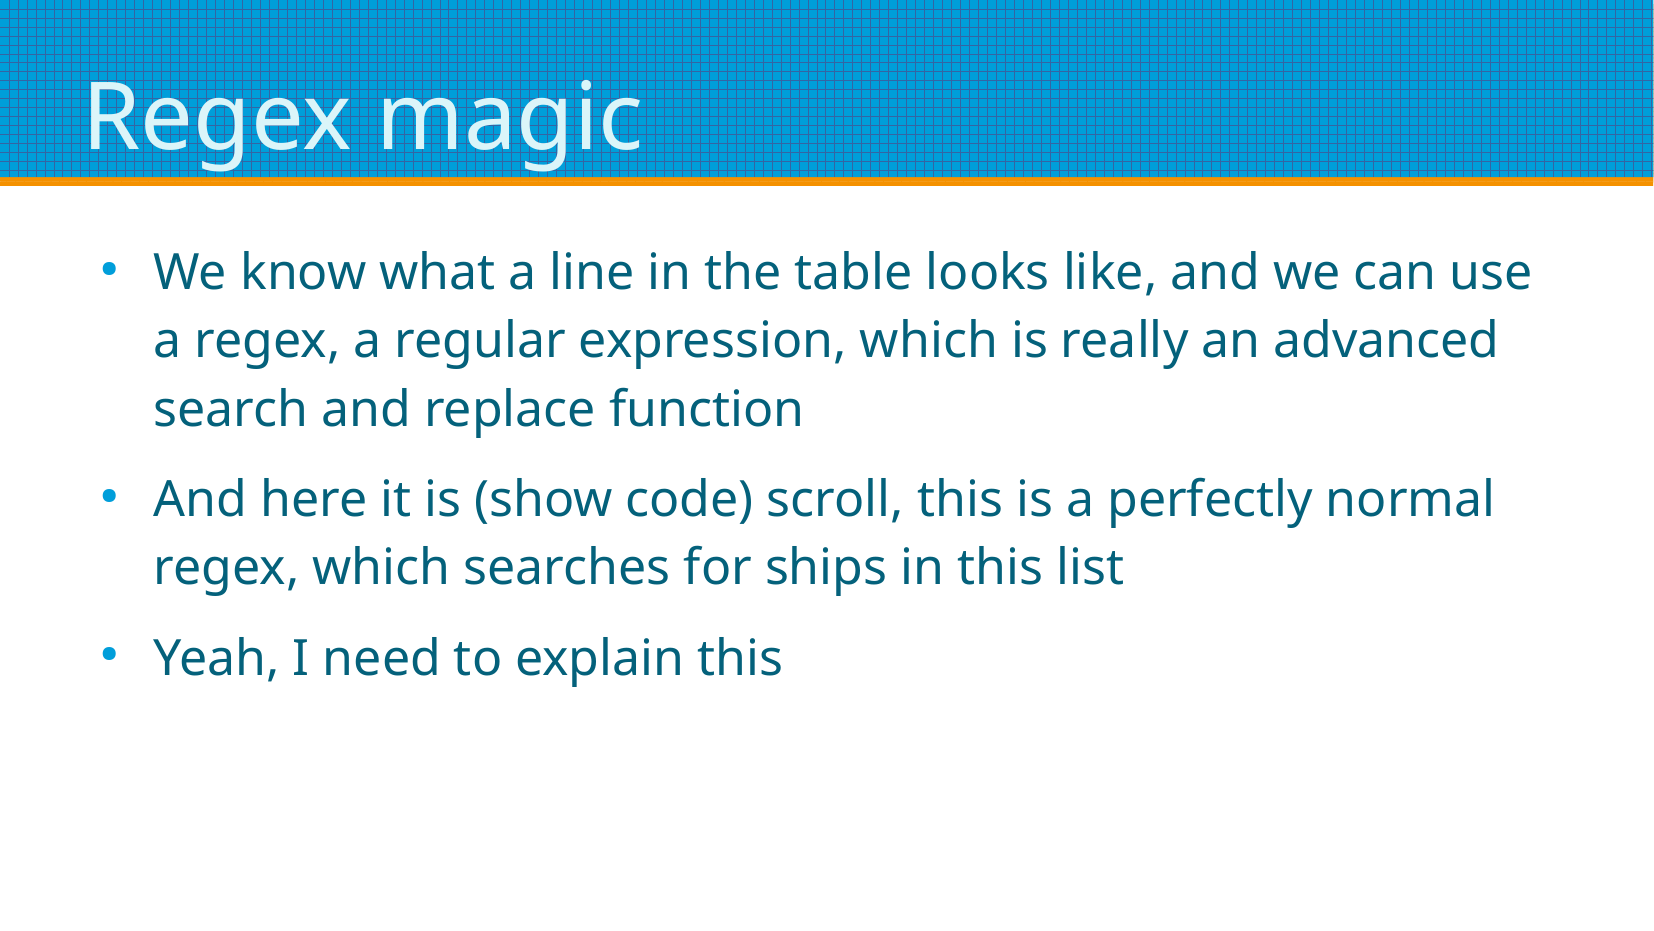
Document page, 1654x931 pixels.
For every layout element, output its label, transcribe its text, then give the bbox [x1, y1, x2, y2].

list We know what a line in the table looks like, and we can use a regex, a regular expression, which is really an advanced search and replace function And here it is (show code) scroll, this is a perfectly normal regex, which searches for ships in this list Yeah, I need to explain this [82, 236, 1571, 813]
title Regex magic [82, 14, 1571, 178]
